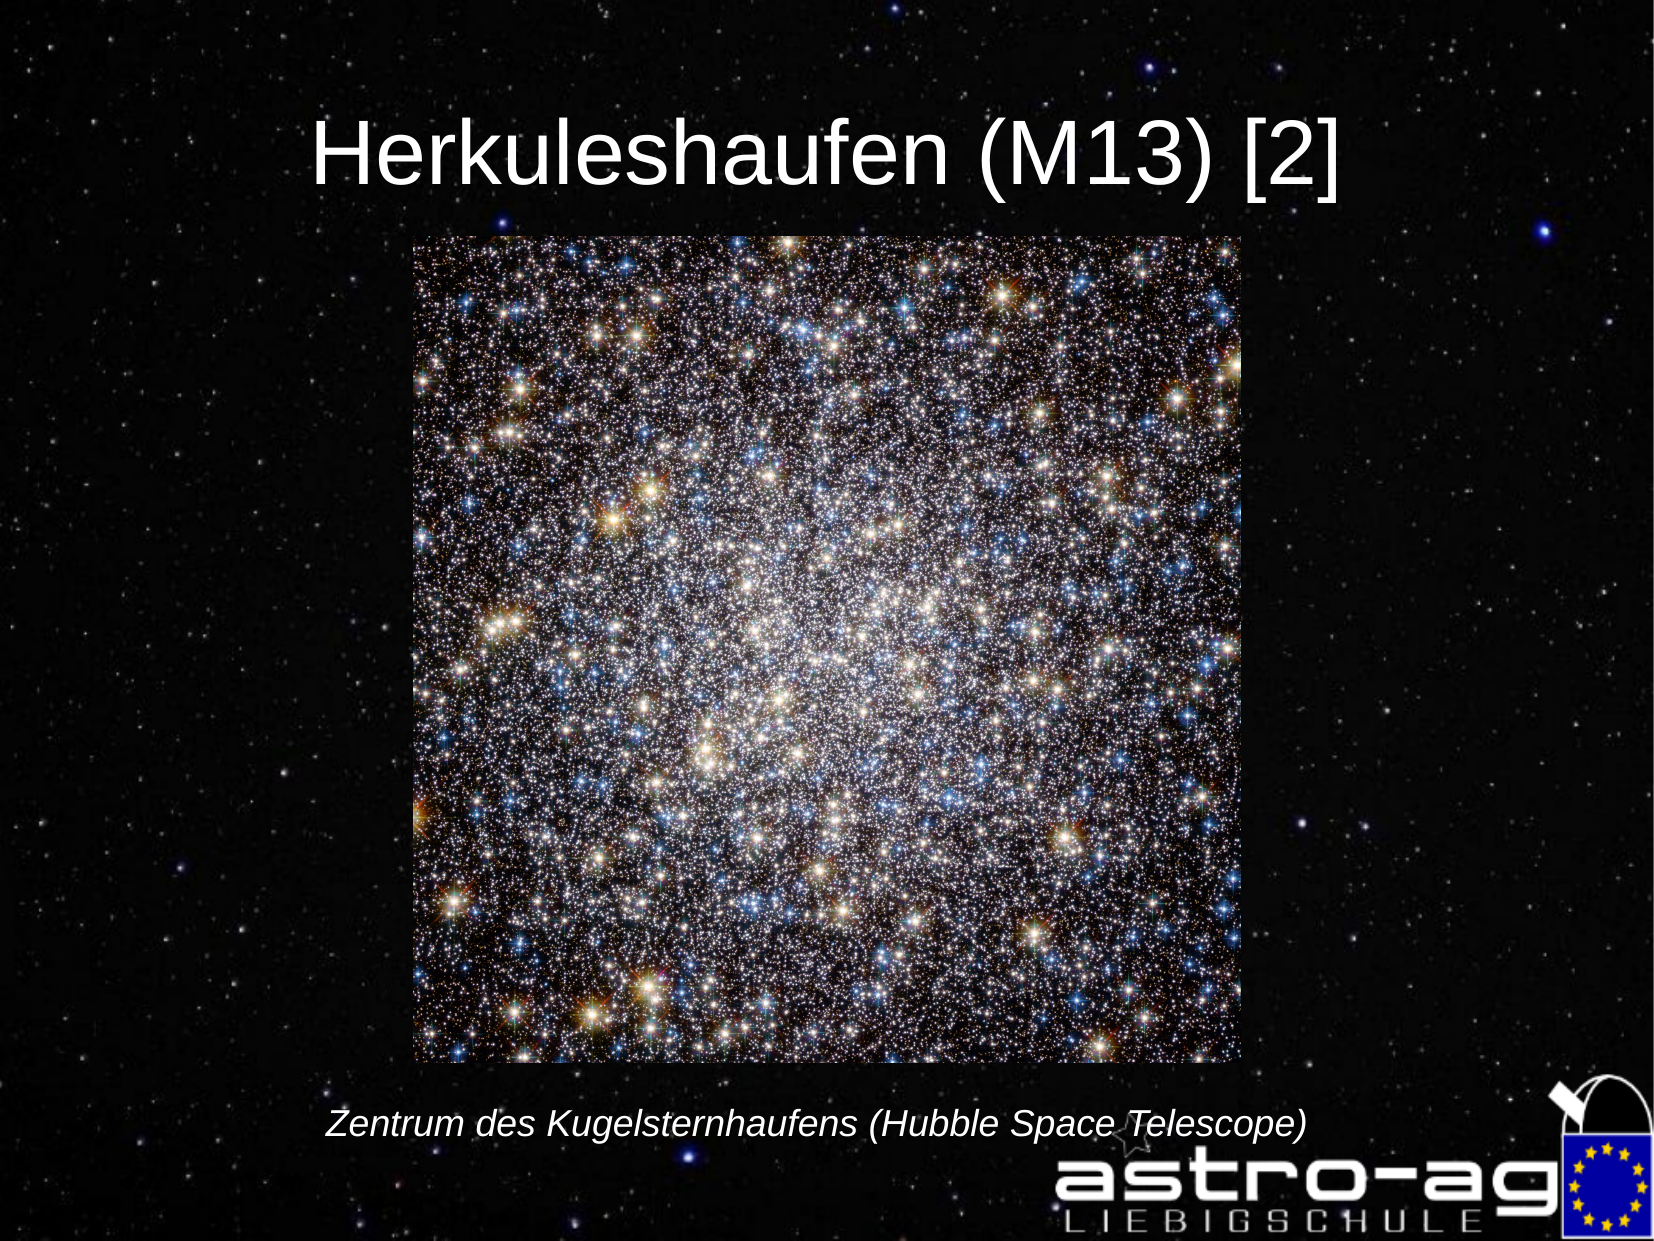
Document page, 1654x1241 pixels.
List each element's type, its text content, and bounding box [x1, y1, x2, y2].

text_box Zentrum des Kugelsternhaufens (Hubble Space Telescope) [311, 1094, 1345, 1152]
picture [0, 0, 1654, 1241]
title Herkuleshaufen (M13) [2] [82, 49, 1571, 257]
